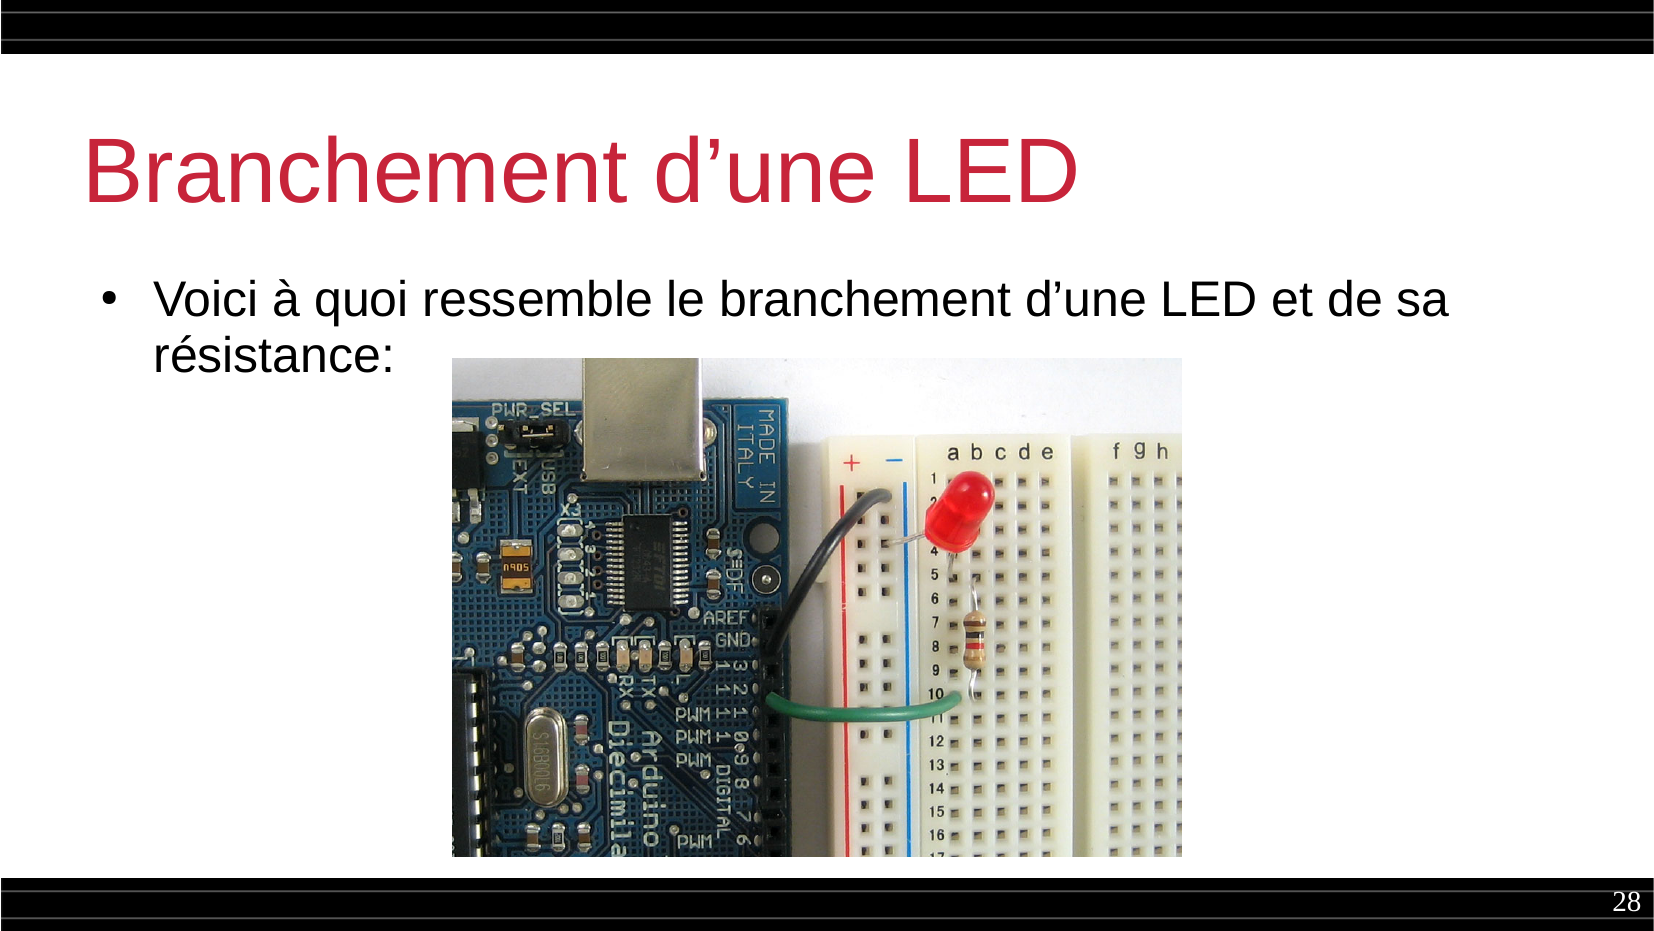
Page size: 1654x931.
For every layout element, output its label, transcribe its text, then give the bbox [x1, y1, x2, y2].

picture [1, 878, 1654, 931]
title Branchement d’une LED [82, 92, 1571, 249]
list Voici à quoi ressemble le branchement d’une LED et de sa résistance: [82, 271, 1595, 758]
picture [452, 358, 1182, 857]
picture [1, 0, 1654, 54]
